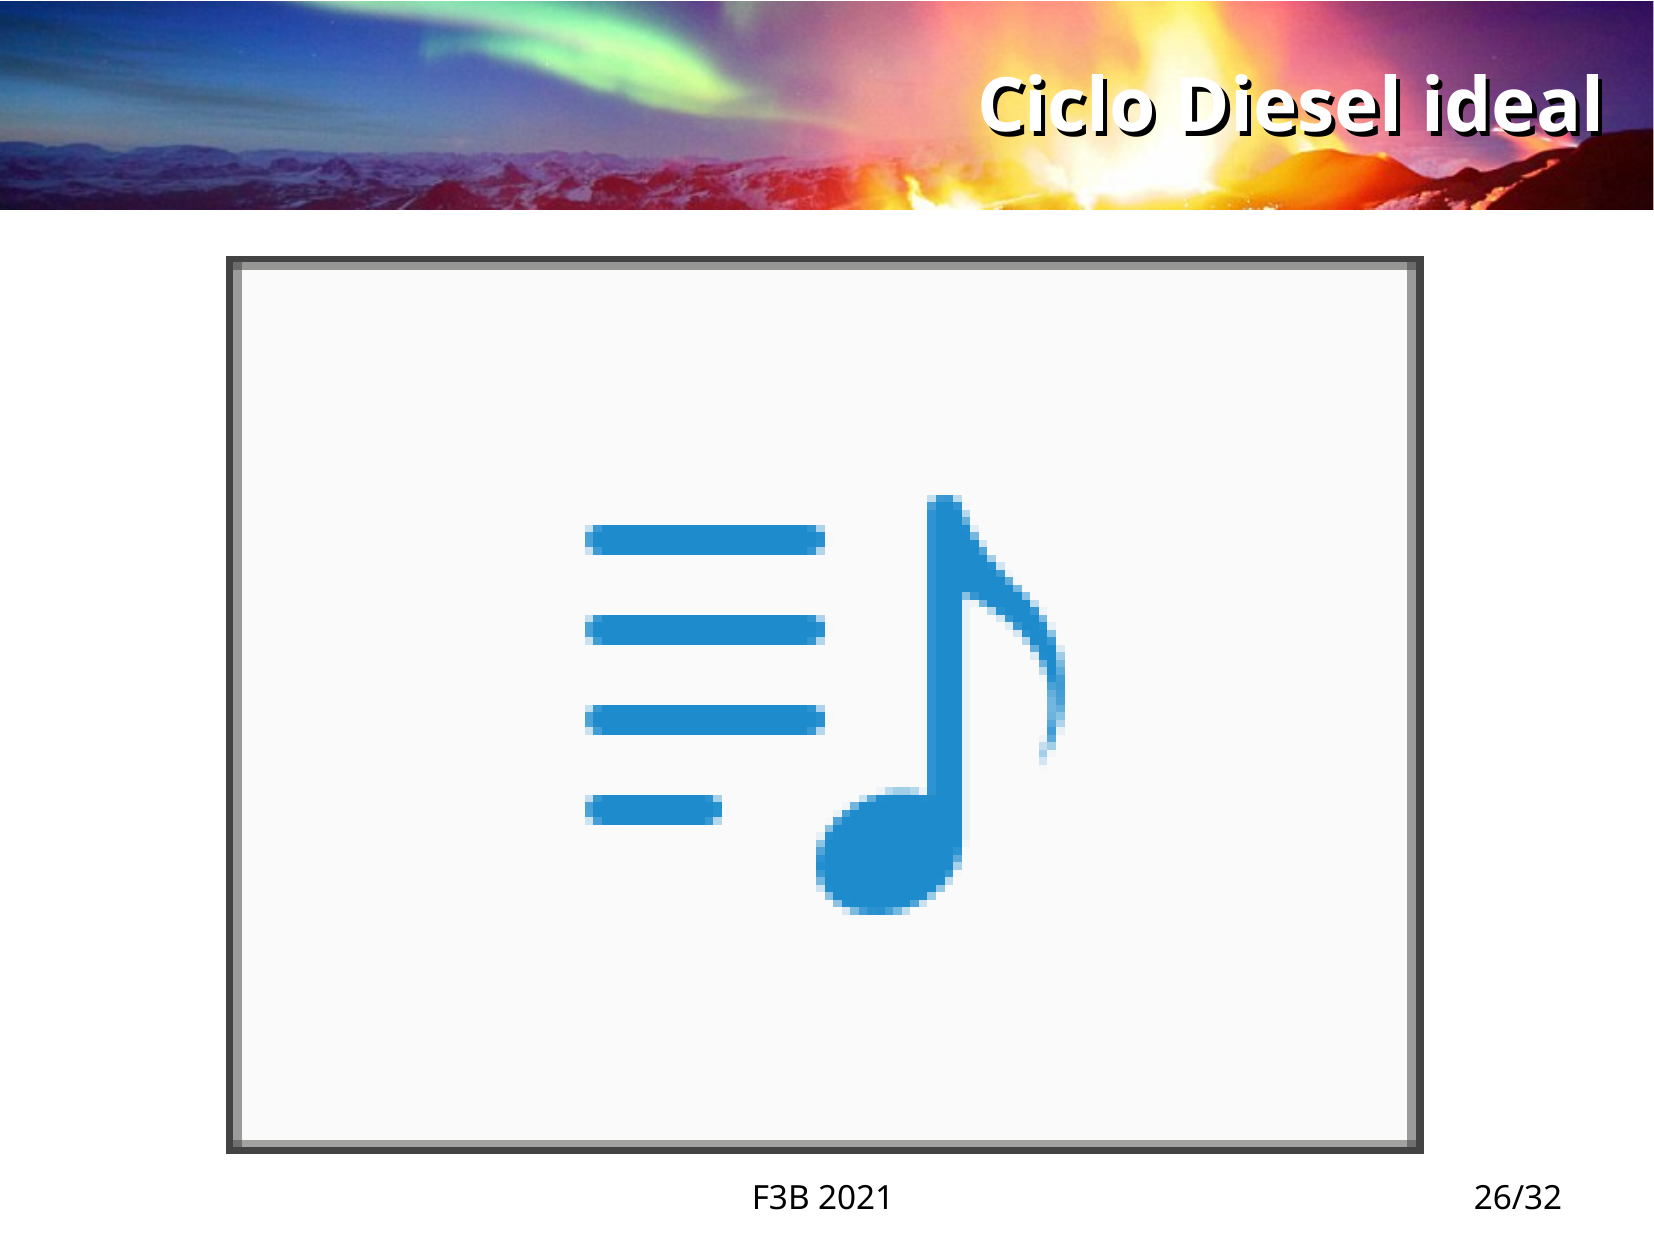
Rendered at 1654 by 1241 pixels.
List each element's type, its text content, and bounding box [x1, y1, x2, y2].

text_box [225, 255, 1426, 1156]
title Ciclo Diesel ideal [45, 15, 1606, 191]
picture [0, 1, 1654, 210]
